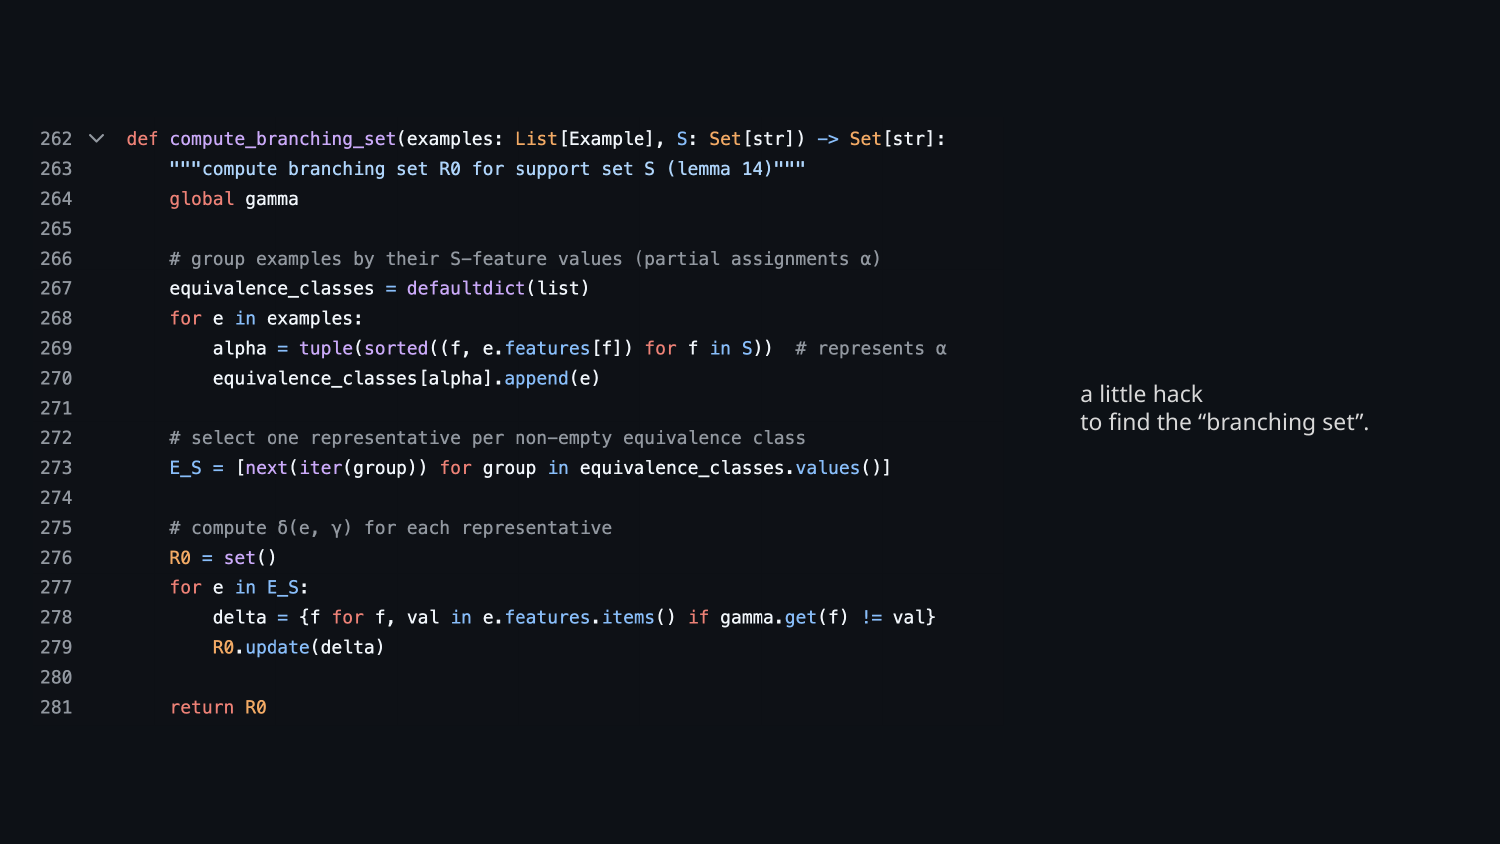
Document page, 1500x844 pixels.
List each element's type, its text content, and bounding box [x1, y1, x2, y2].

text_box a little hack to find the “branching set”. [1065, 365, 1468, 451]
picture [33, 117, 1004, 726]
